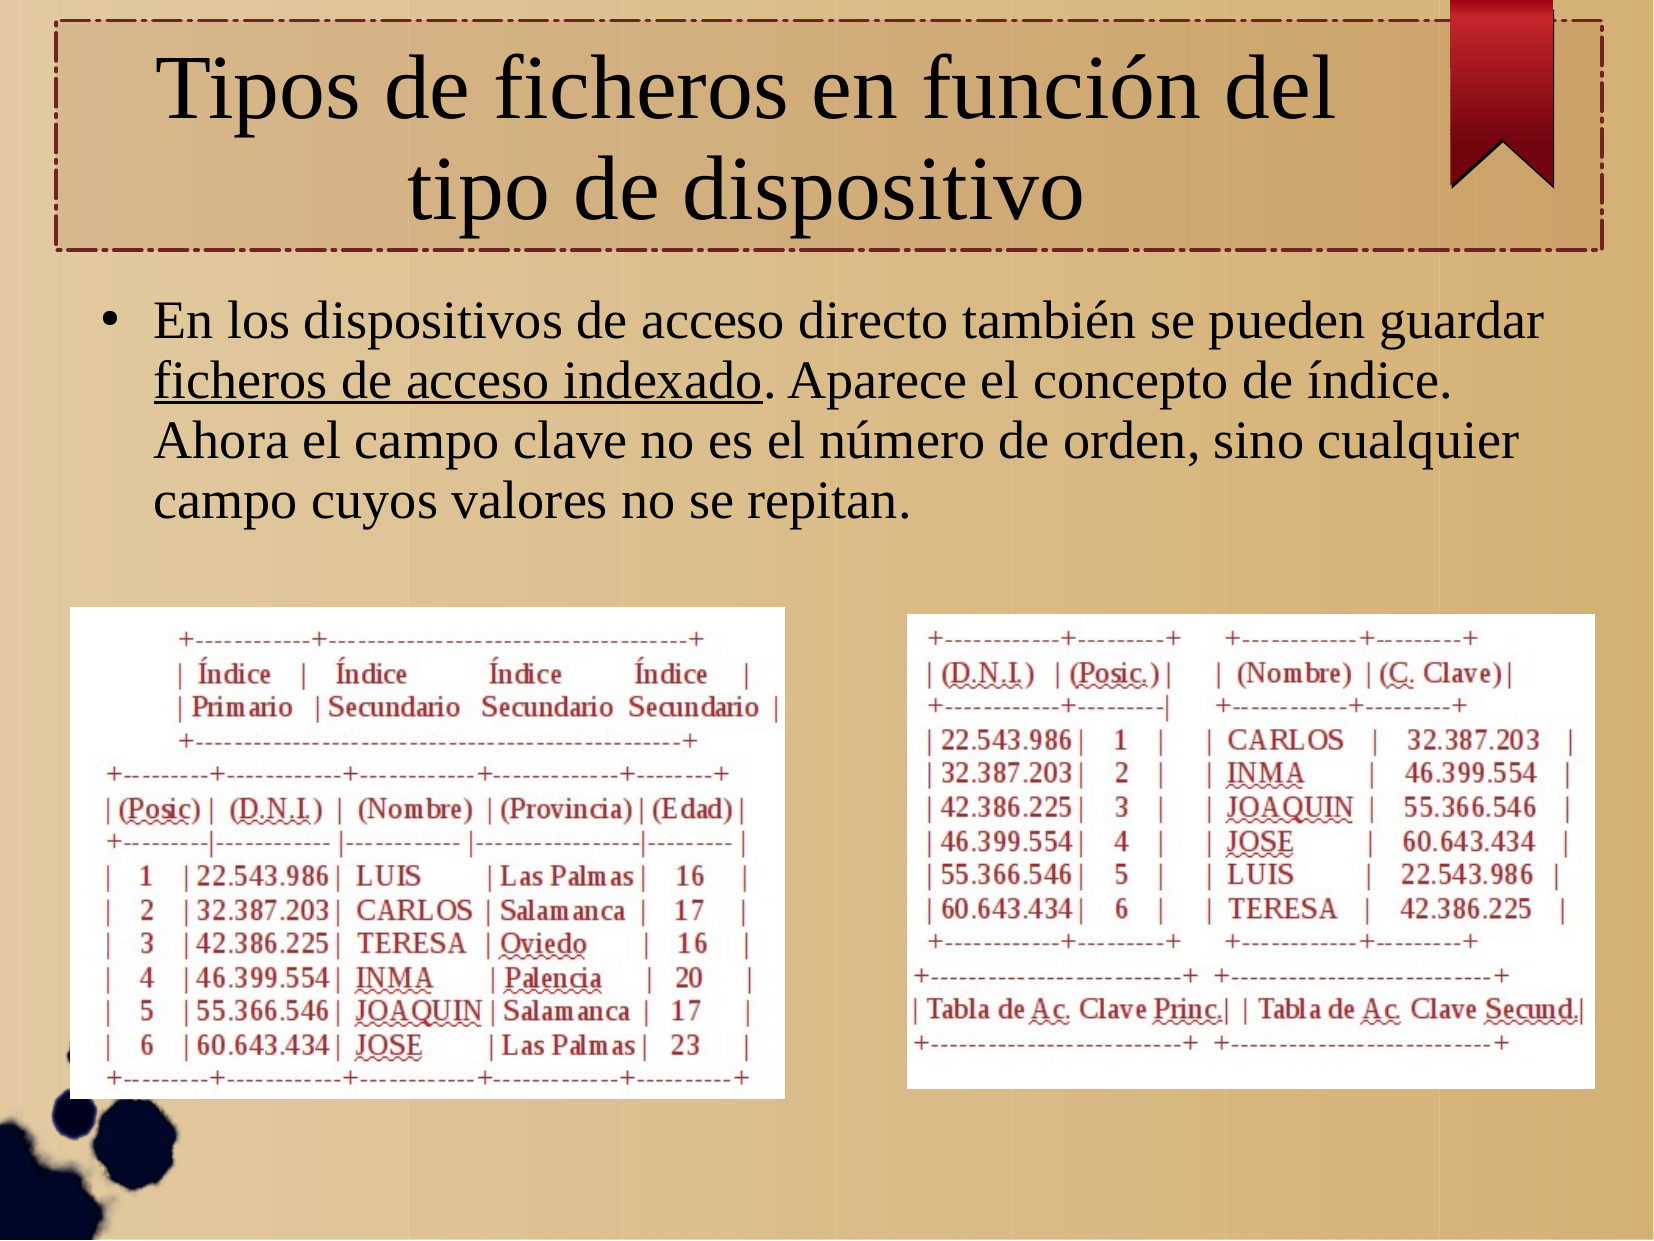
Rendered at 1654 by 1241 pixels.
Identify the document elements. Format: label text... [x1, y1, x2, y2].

list En los dispositivos de acceso directo también se pueden guardar ficheros de acceso indexado. Aparece el concepto de índice. Ahora el campo clave no es el número de orden, sino cualquier campo cuyos valores no se repitan. [82, 290, 1571, 1010]
title Tipos de ficheros en función del tipo de dispositivo [82, 36, 1412, 240]
picture [70, 607, 785, 1099]
picture [907, 614, 1595, 1090]
